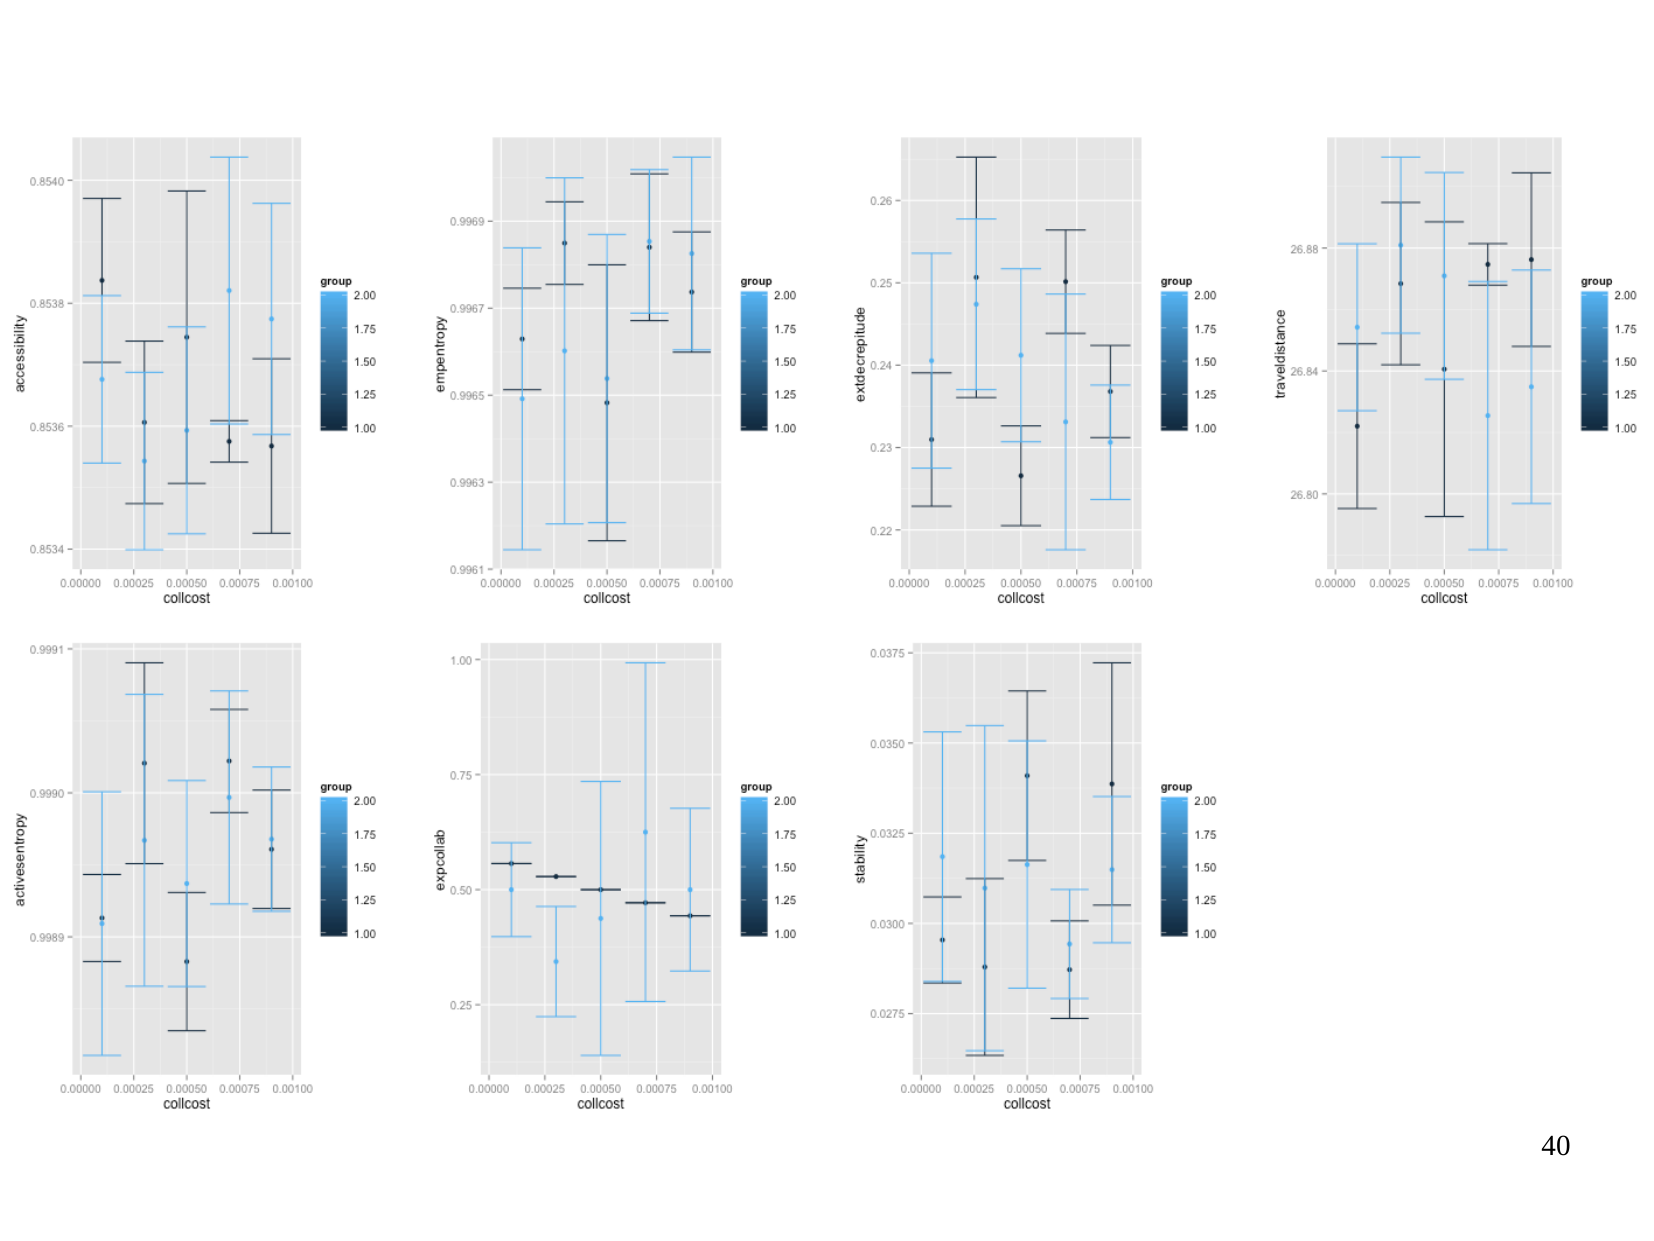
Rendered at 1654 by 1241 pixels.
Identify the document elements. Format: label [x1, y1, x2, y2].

picture [0, 118, 1654, 1123]
